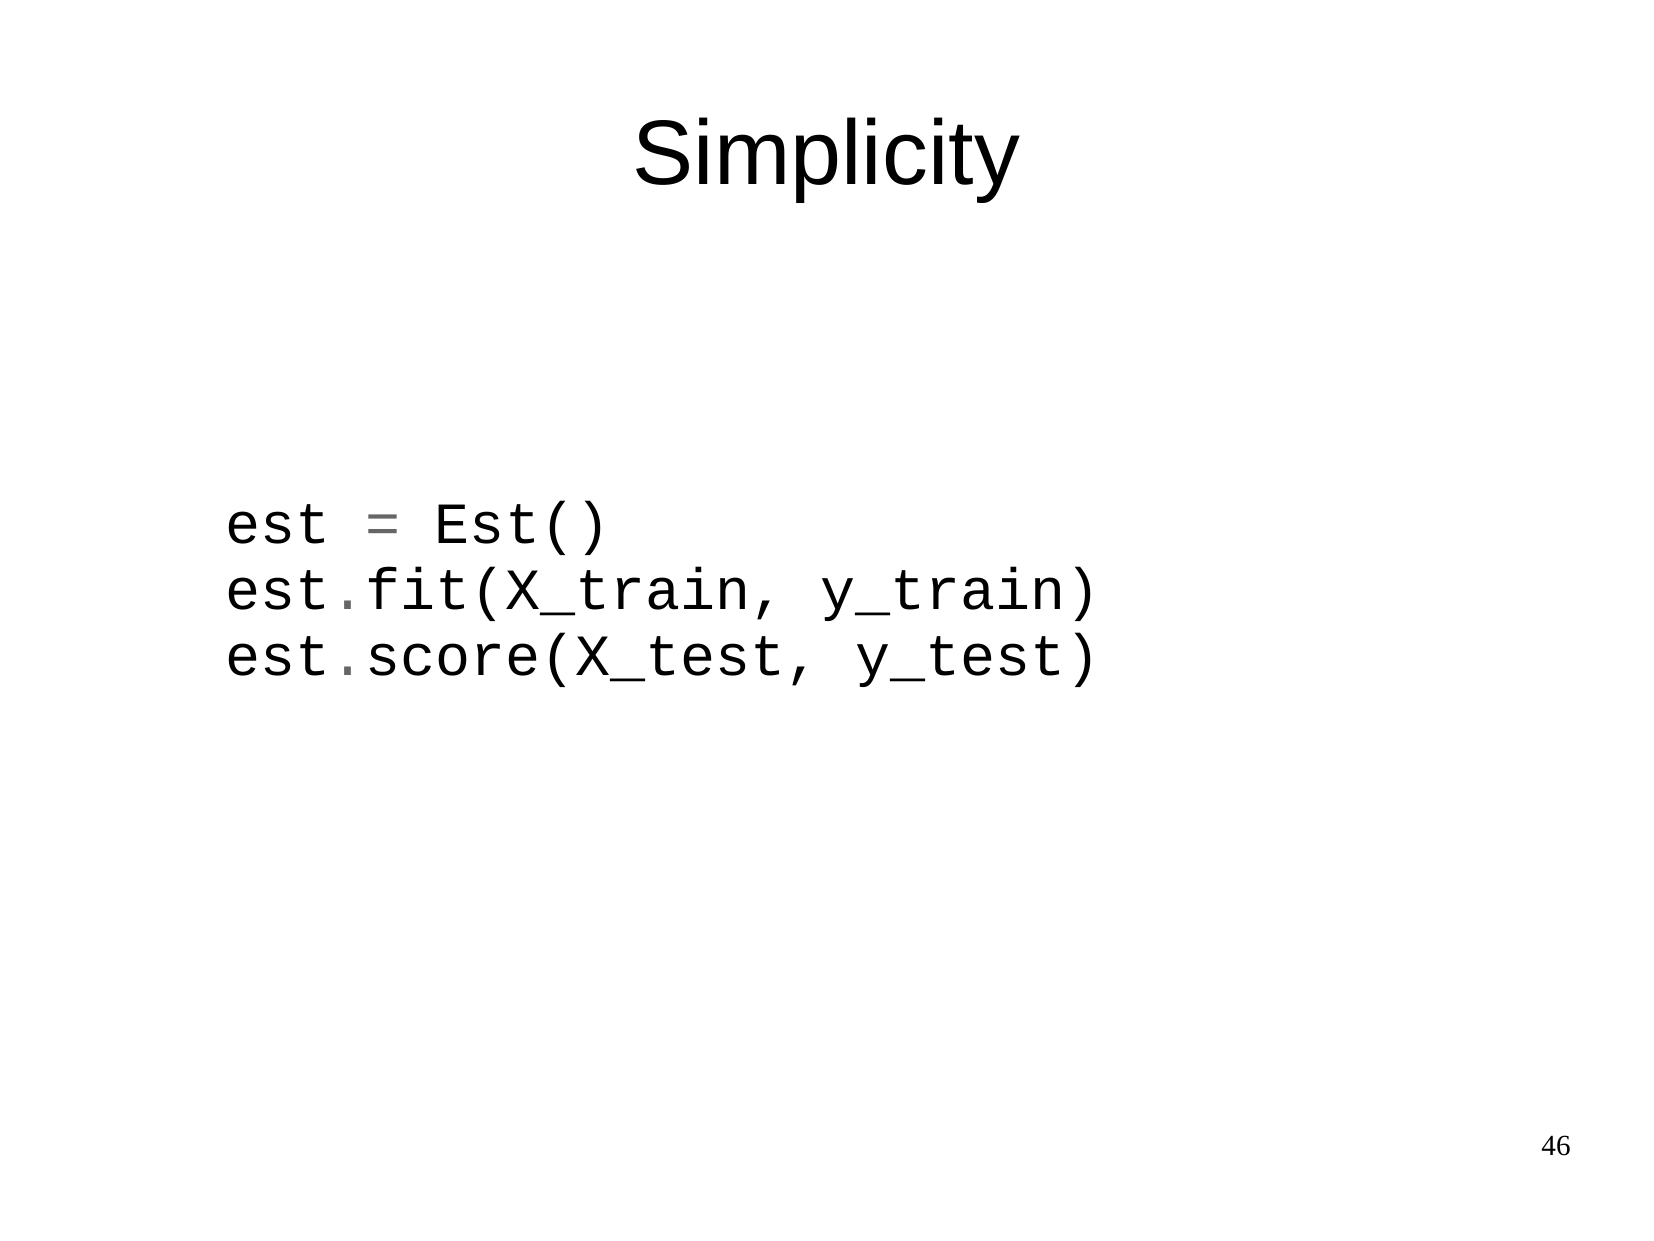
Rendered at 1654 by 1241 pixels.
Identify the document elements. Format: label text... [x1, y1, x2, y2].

text_box est = Est() est.fit(X_train, y_train) est.score(X_test, y_test) [225, 495, 1101, 694]
title Simplicity [82, 49, 1571, 257]
